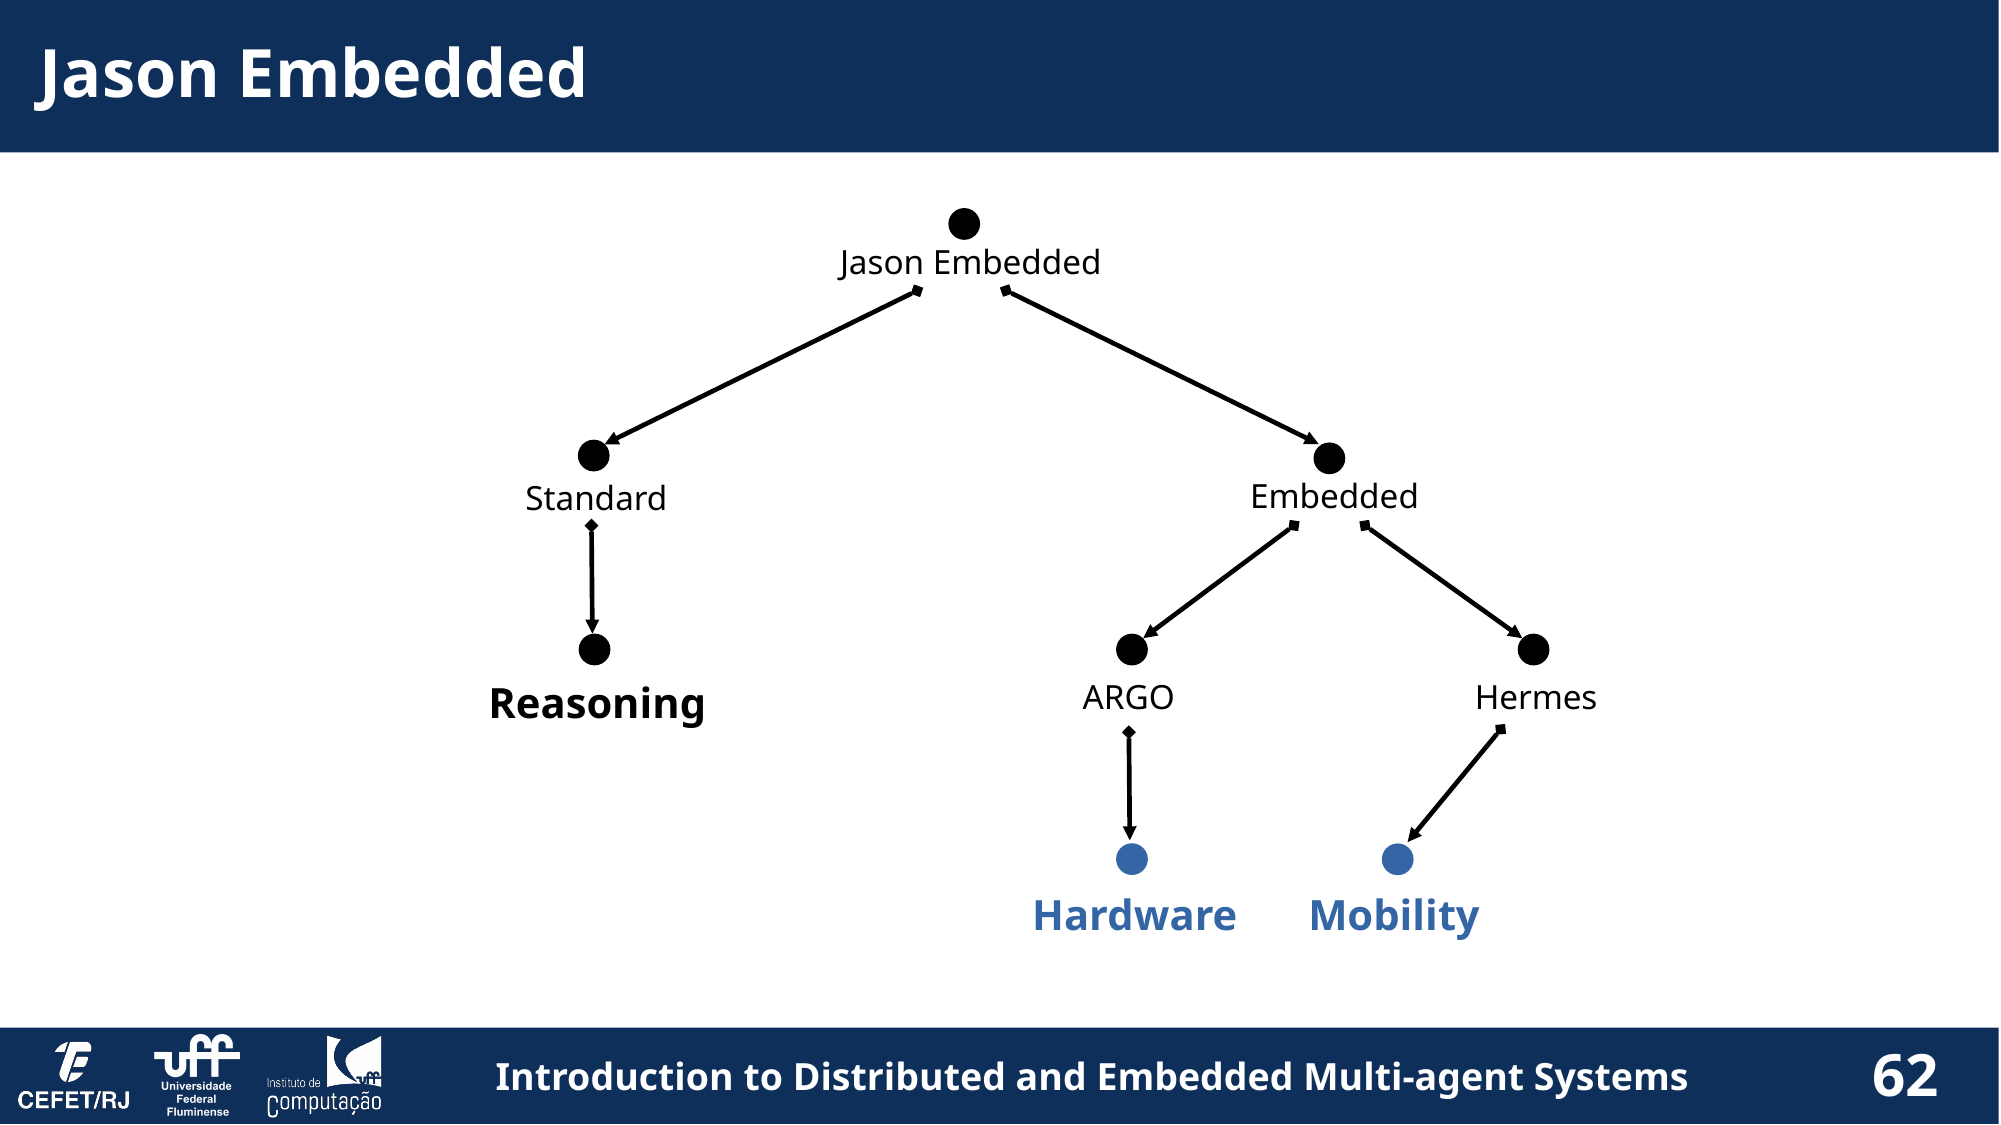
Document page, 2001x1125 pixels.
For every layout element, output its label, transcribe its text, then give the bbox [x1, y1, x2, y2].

text_box Jason Embedded [825, 233, 1117, 289]
text_box ARGO [1067, 669, 1190, 724]
text_box [948, 208, 981, 233]
text_box [1313, 442, 1346, 475]
text_box Embedded [1228, 467, 1441, 523]
text_box [577, 439, 610, 469]
text_box [1517, 633, 1550, 666]
text_box [578, 633, 611, 666]
text_box [1116, 843, 1148, 876]
text_box [1116, 633, 1148, 666]
picture [153, 1033, 241, 1121]
text_box Reasoning [473, 669, 722, 734]
text_box Jason Embedded [25, 23, 1999, 119]
picture [265, 1033, 383, 1118]
text_box Standard [510, 469, 683, 525]
text_box [1381, 843, 1414, 876]
text_box Hardware [1017, 881, 1253, 947]
text_box Hermes [1459, 669, 1613, 724]
text_box Mobility [1293, 881, 1495, 947]
picture [18, 1021, 129, 1125]
